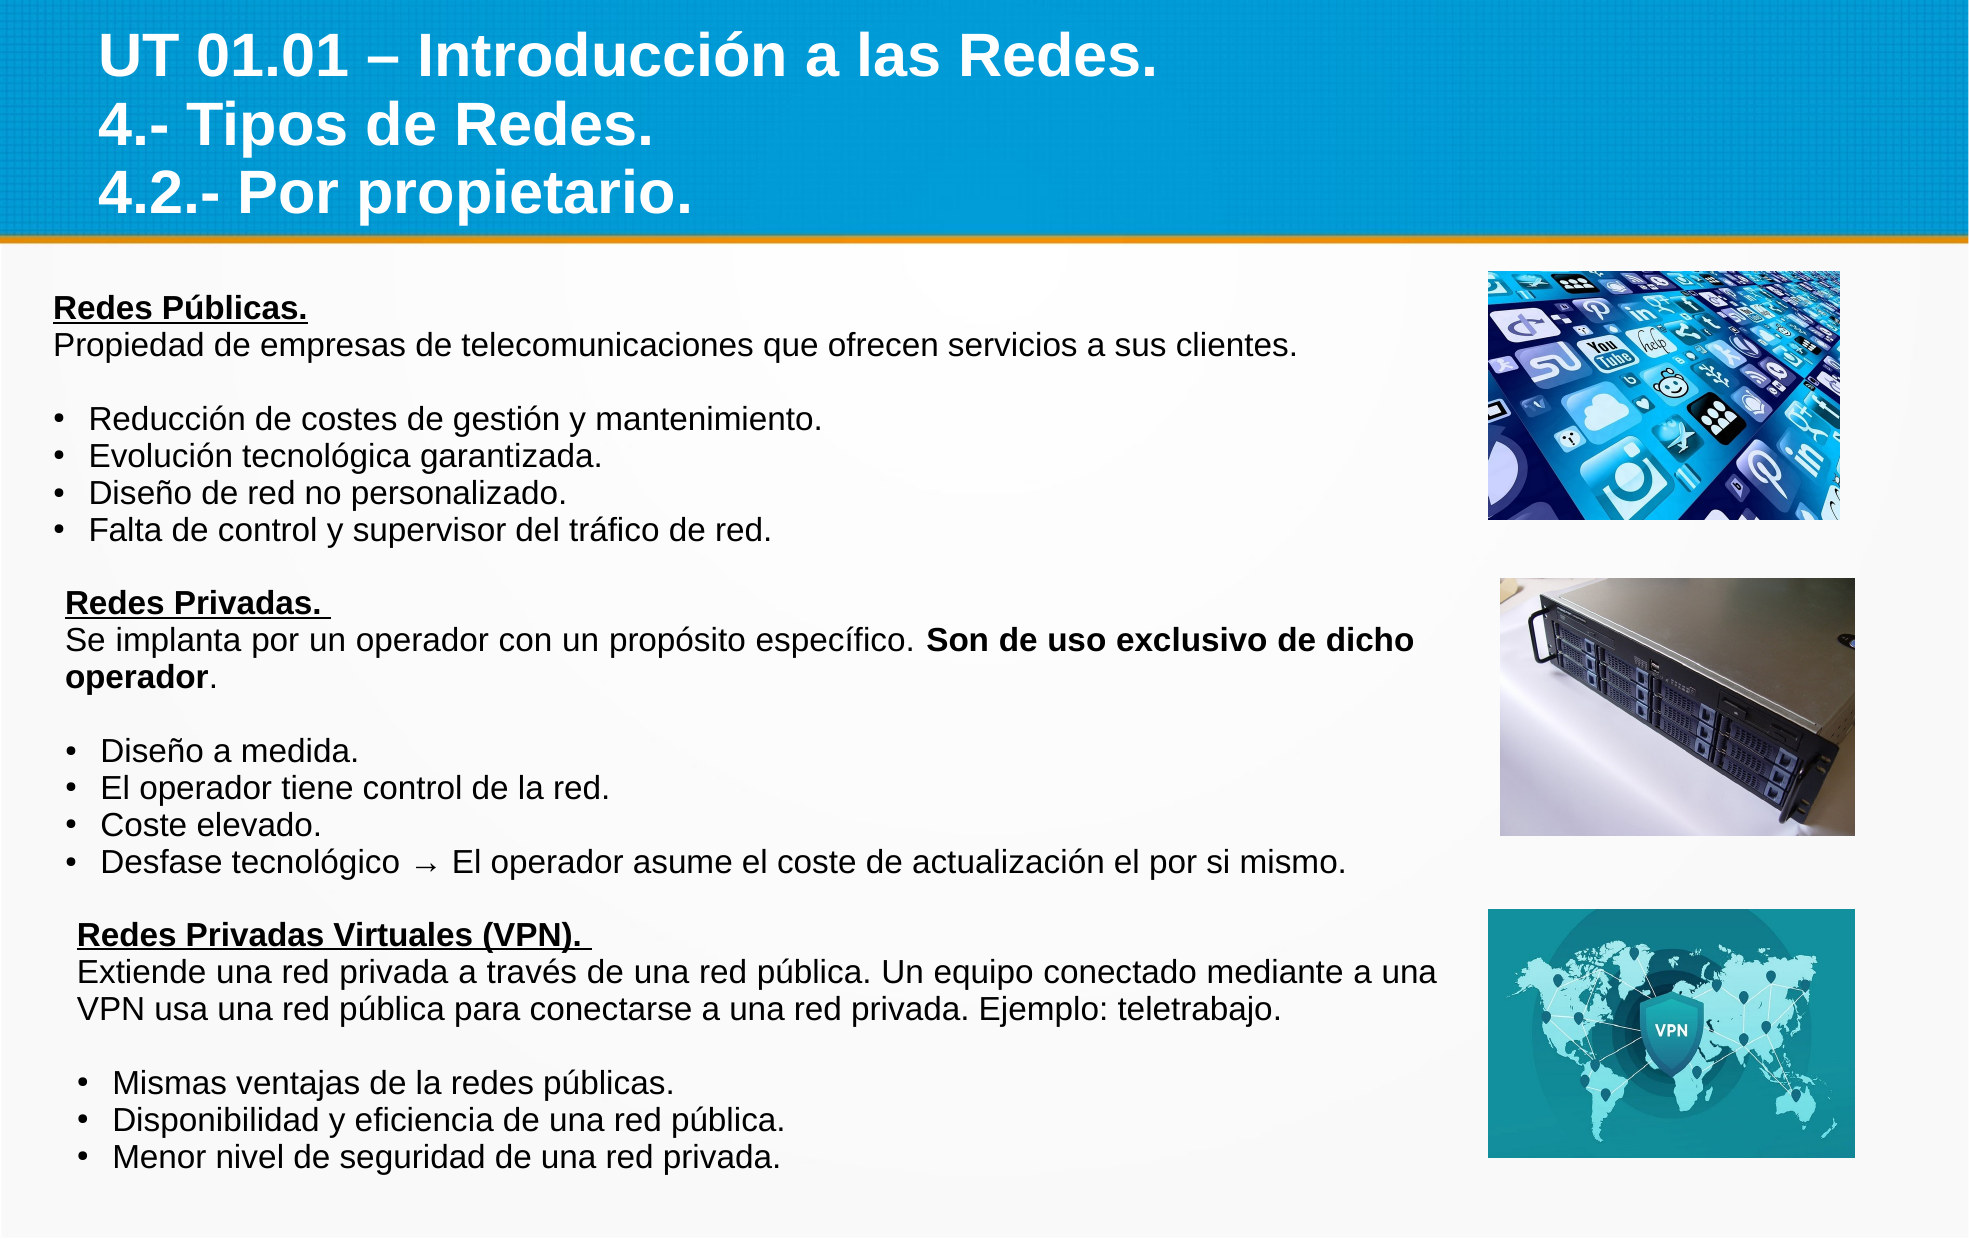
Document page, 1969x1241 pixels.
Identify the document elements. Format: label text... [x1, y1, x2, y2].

picture [0, 233, 1969, 1241]
title UT 01.01 – Introducción a las Redes. 4.- Tipos de Redes. 4.2.- Por propietario. [98, 19, 1870, 227]
text_box Redes Públicas. Propiedad de empresas de telecomunicaciones que ofrecen servicios a sus clientes. Reducción de costes de gestión y mantenimiento. Evolución tecnológica garantizada. Diseño de red no personalizado. Falta de control y supervisor del tráfico de red. [47, 276, 1441, 563]
text_box Redes Privadas. Se implanta por un operador con un propósito específico. Son de uso exclusivo de dicho operador. Diseño a medida. El operador tiene control de la red. Coste elevado. Desfase tecnológico → El operador asume el coste de actualización el por si mismo. [59, 578, 1441, 887]
text_box Redes Privadas Virtuales (VPN). Extiende una red privada a través de una red pública. Un equipo conectado mediante a una VPN usa una red pública para conectarse a una red privada. Ejemplo: teletrabajo. Mismas ventajas de la redes públicas. Disponibilidad y eficiencia de una red pública. Menor nivel de seguridad de una red privada. [70, 910, 1453, 1182]
